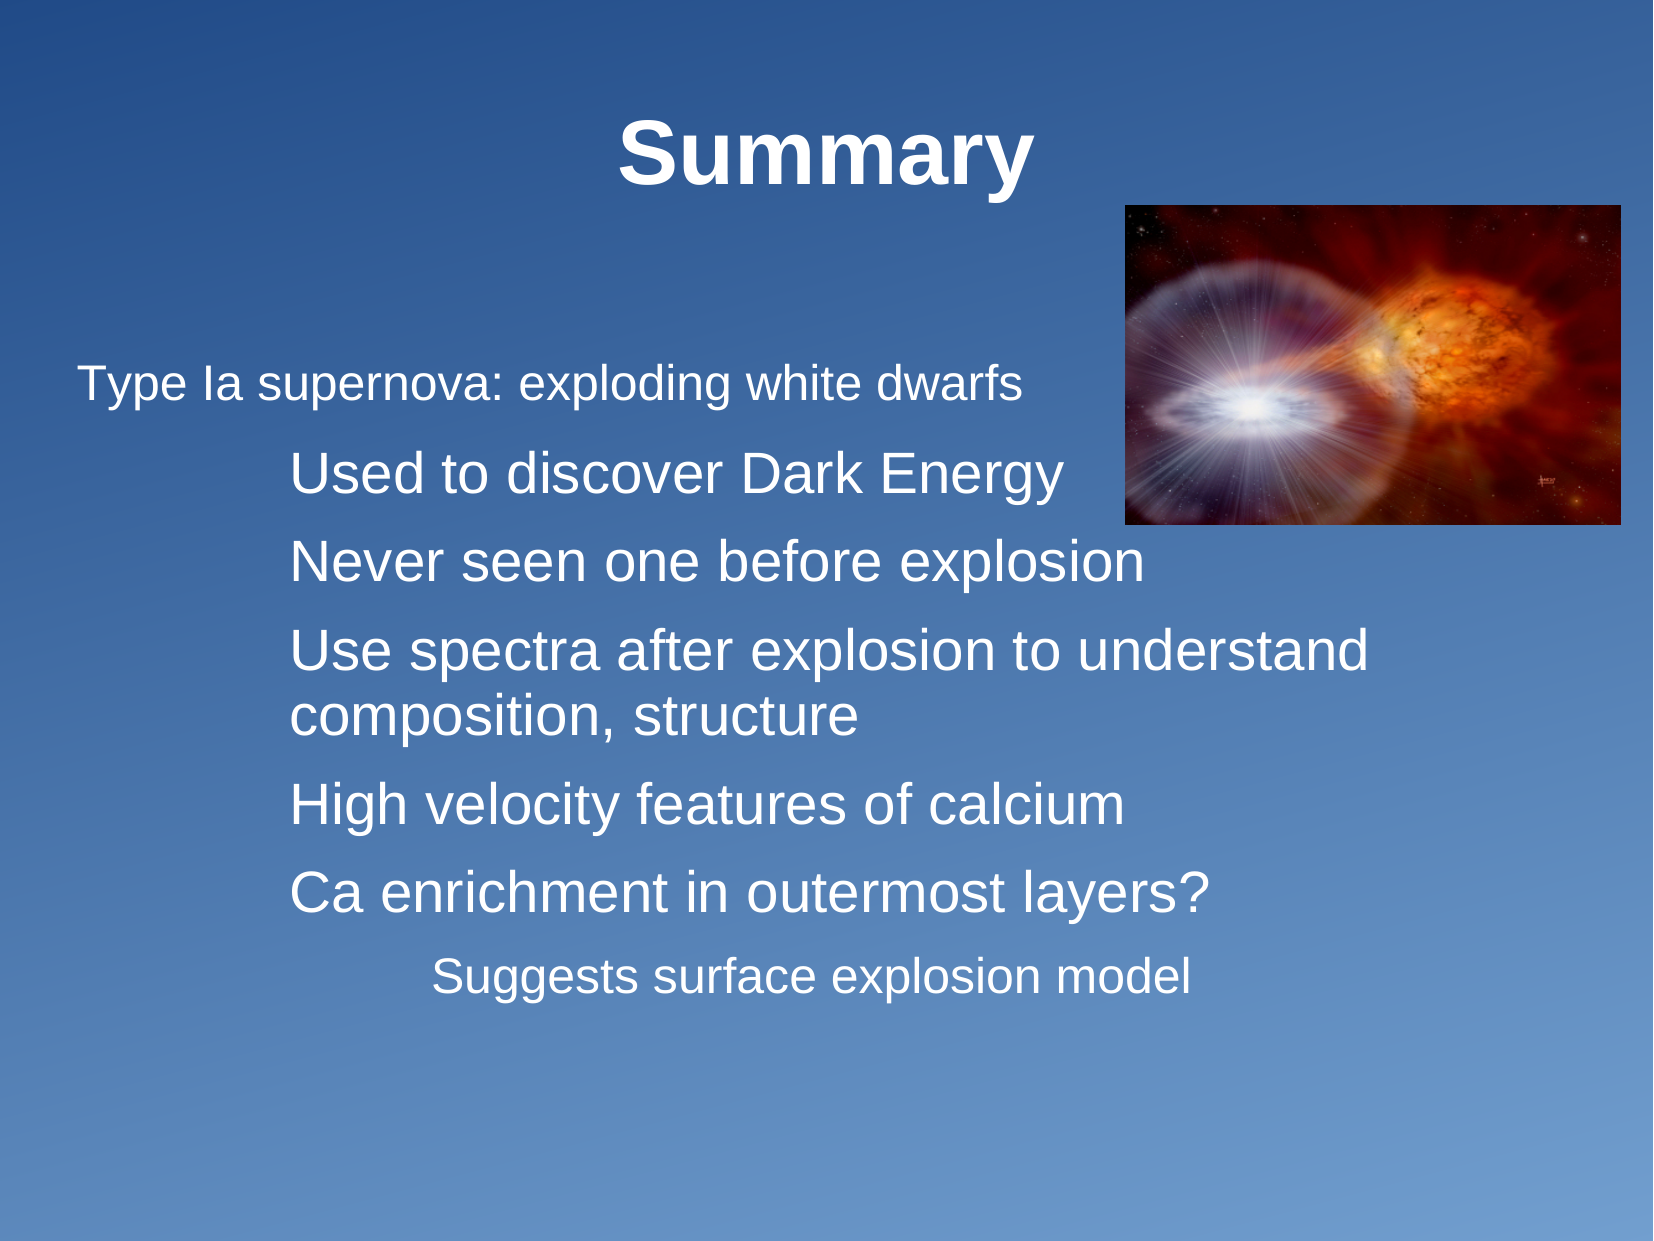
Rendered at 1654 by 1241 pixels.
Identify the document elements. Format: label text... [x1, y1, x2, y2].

picture [1125, 205, 1621, 526]
list Type Ia supernova: exploding white dwarfs Used to discover Dark Energy Never seen one before explosion Use spectra after explosion to understand composition, structure High velocity features of calcium Ca enrichment in outermost layers? Suggests surface explosion model [5, 355, 1494, 1088]
title Summary [82, 49, 1571, 257]
